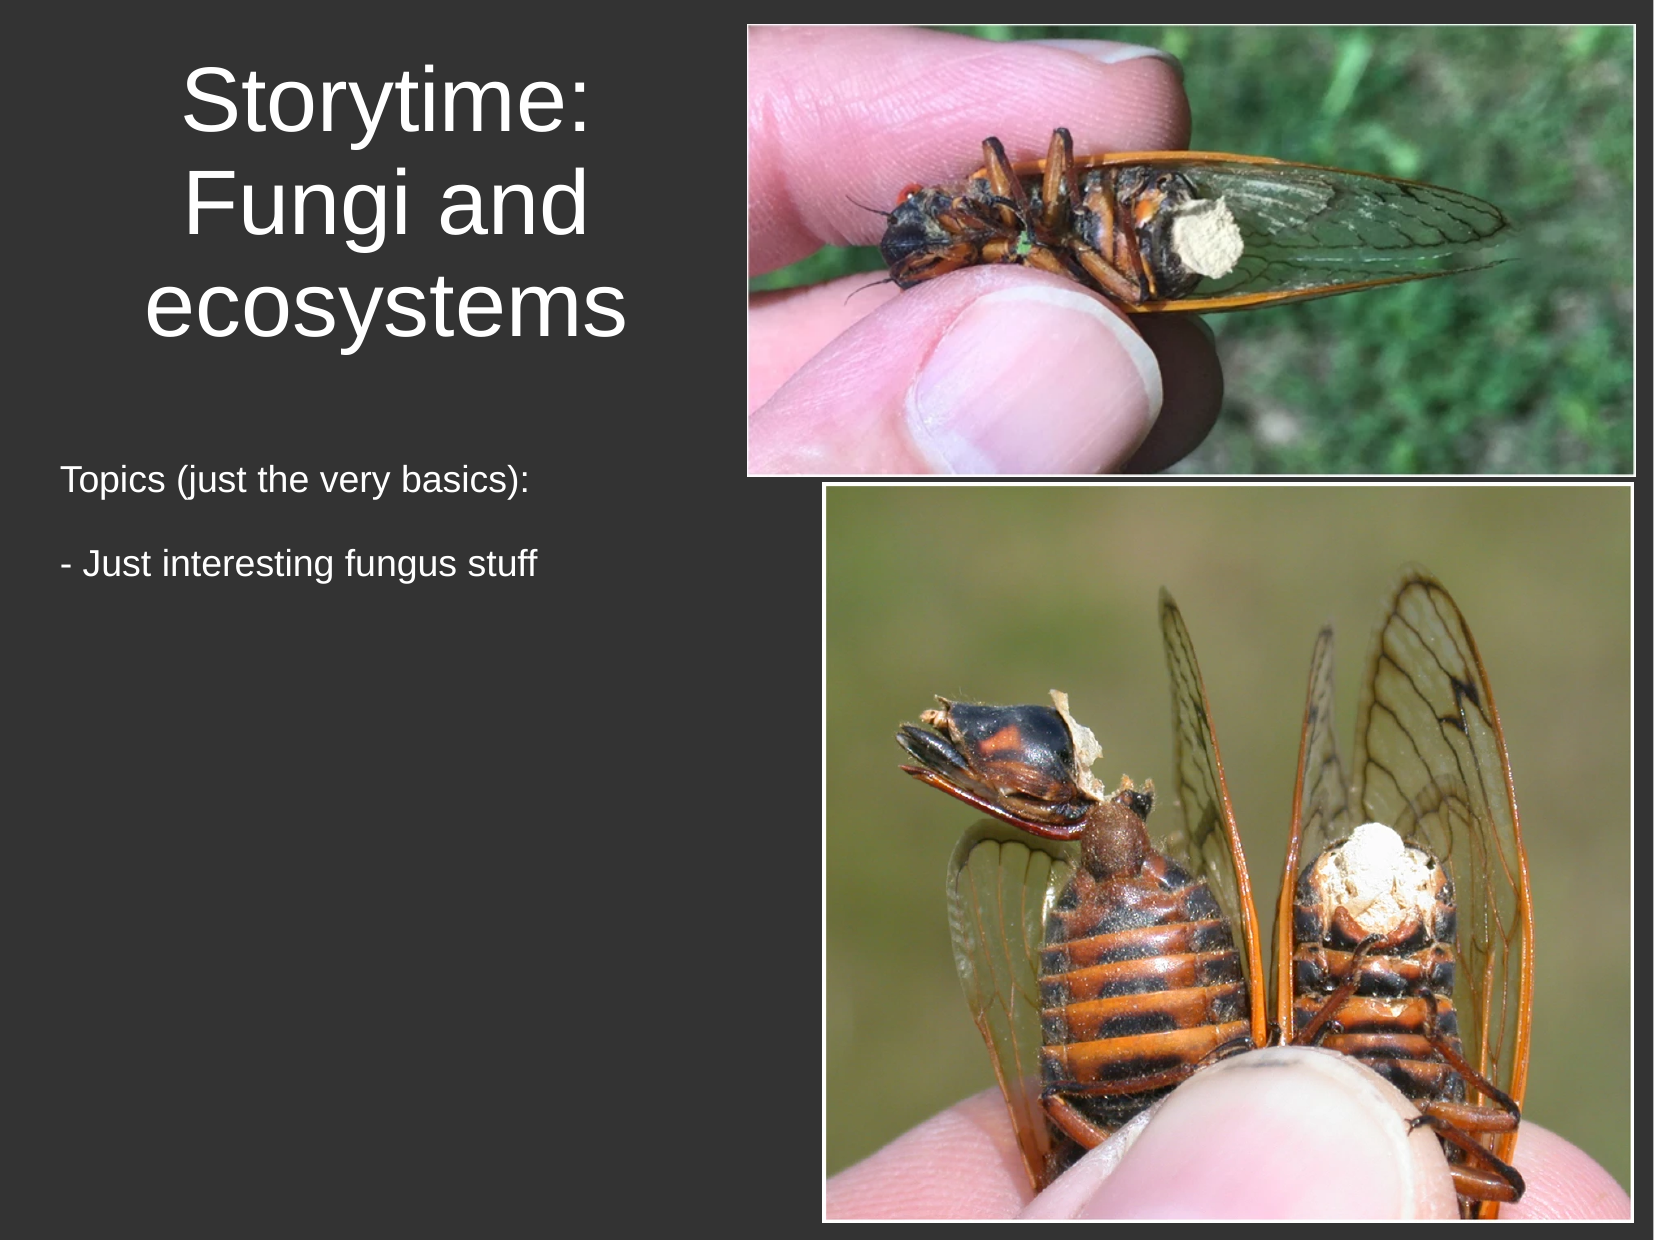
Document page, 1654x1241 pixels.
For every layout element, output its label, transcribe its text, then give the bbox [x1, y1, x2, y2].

picture [822, 482, 1634, 1223]
text_box Topics (just the very basics): - Just interesting fungus stuff [44, 451, 710, 1096]
picture [747, 24, 1636, 477]
title Storytime: Fungi and ecosystems [48, 48, 726, 357]
